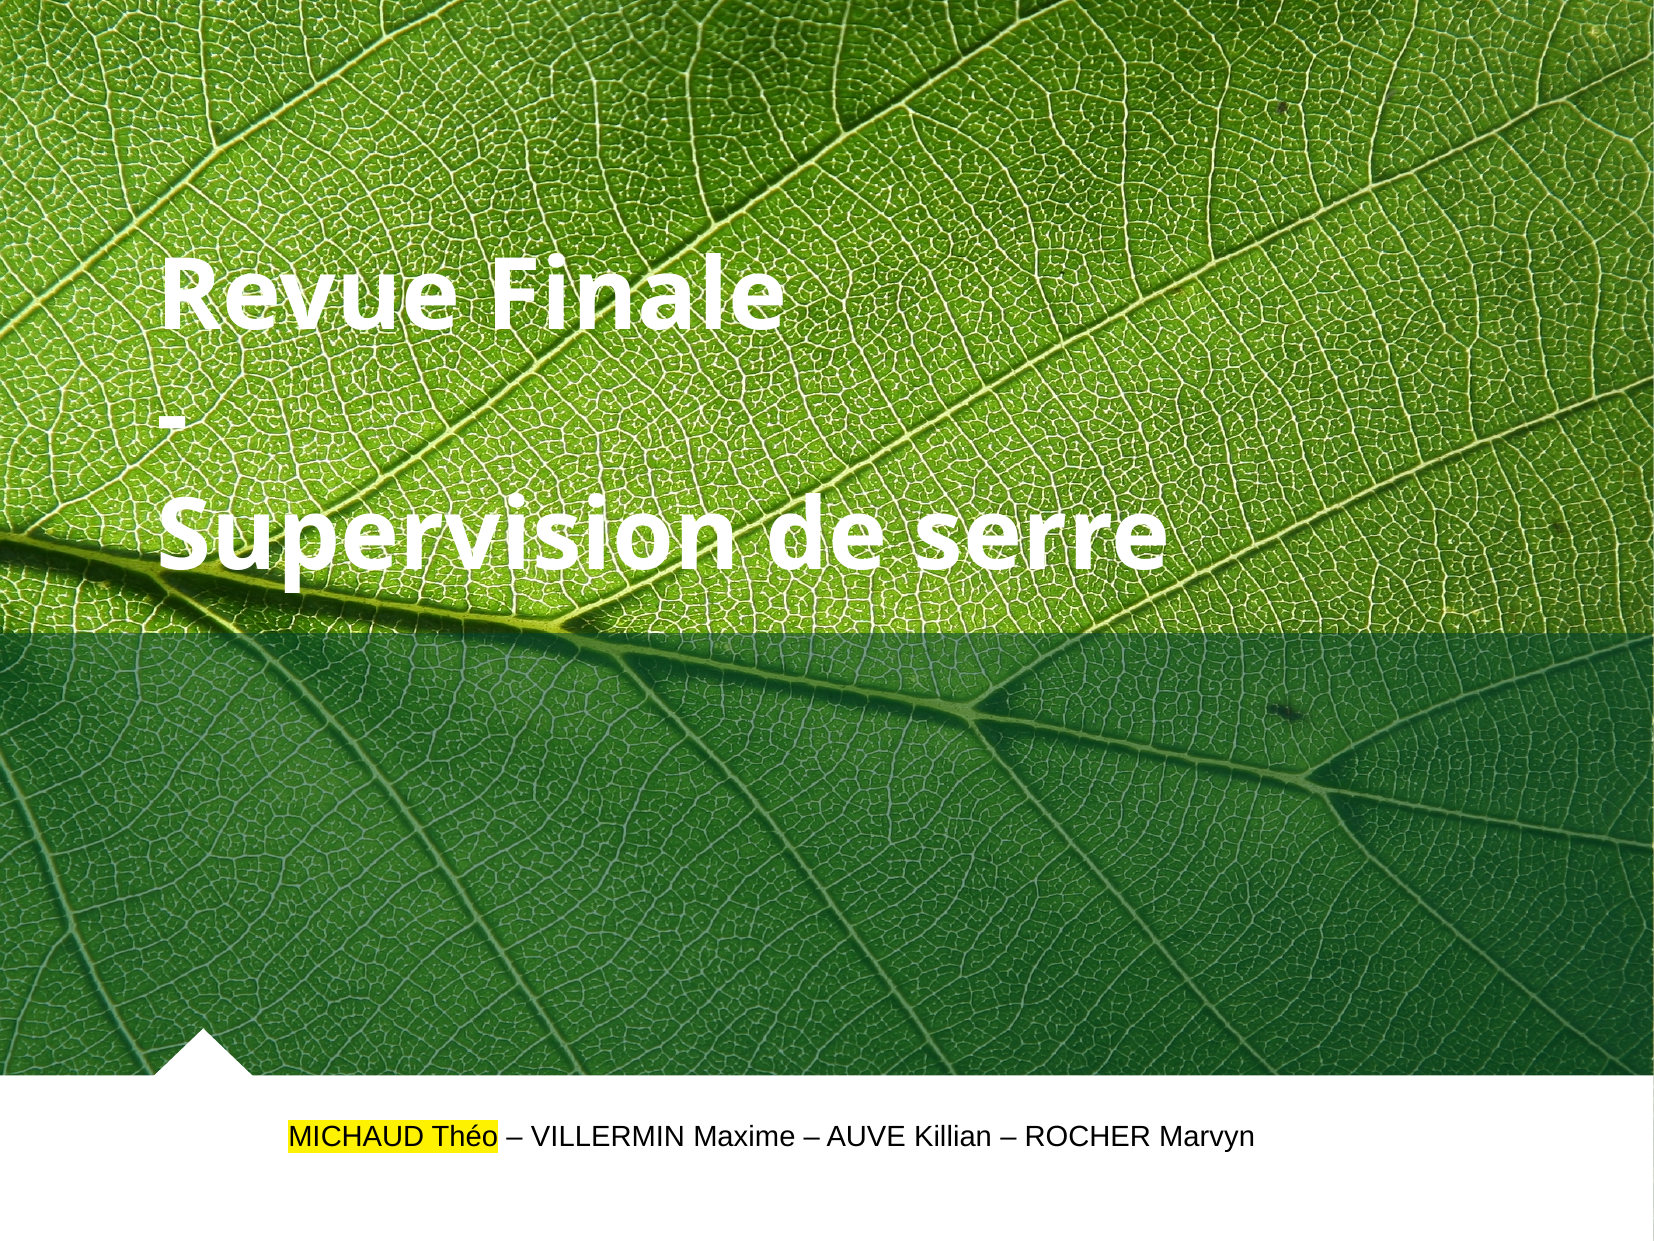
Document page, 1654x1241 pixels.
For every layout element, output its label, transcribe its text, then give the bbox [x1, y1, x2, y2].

picture [0, 0, 1654, 1075]
text_box MICHAUD Théo – VILLERMIN Maxime – AUVE Killian – ROCHER Marvyn [273, 1102, 1407, 1214]
title Revue Finale - Supervision de serre [141, 263, 1347, 556]
